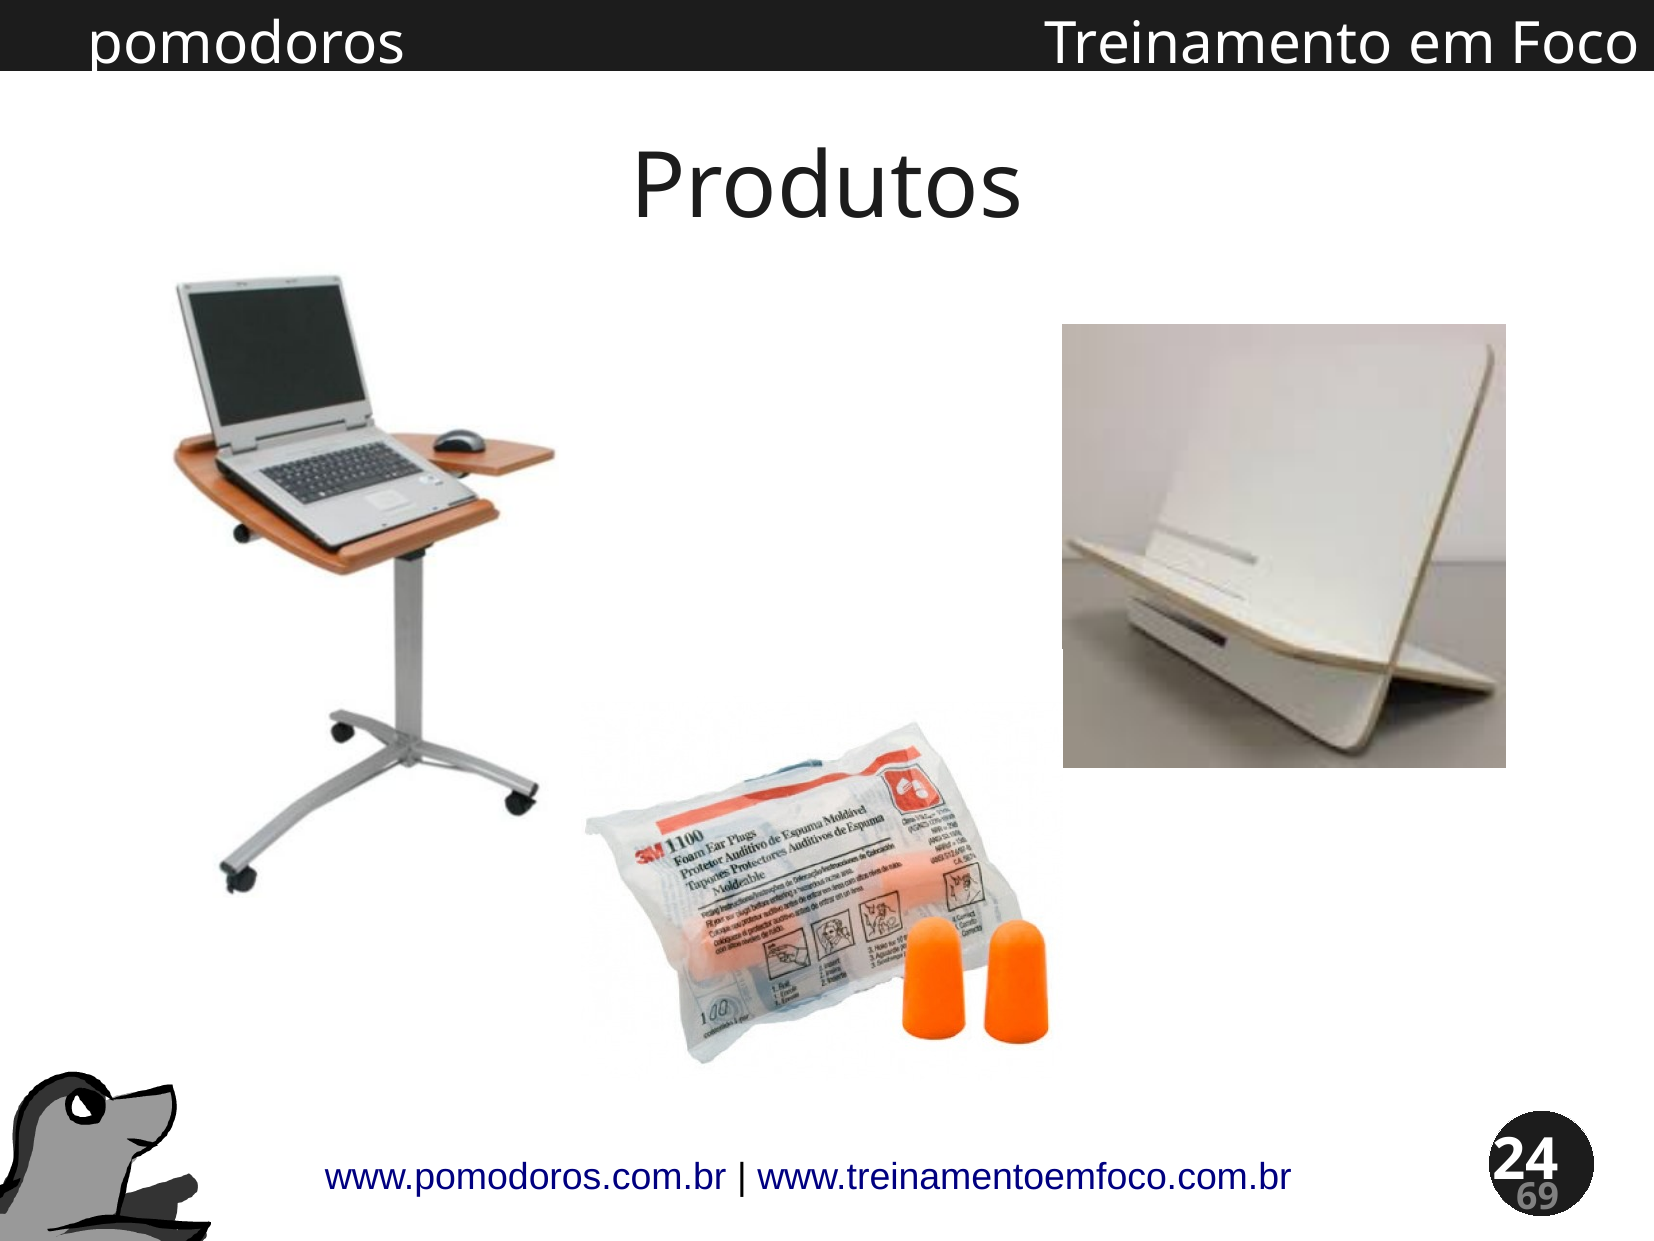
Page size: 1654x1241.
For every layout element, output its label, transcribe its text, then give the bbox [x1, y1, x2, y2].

picture [0, 1003, 249, 1241]
picture [50, 262, 1506, 1131]
title Produtos [82, 78, 1571, 287]
